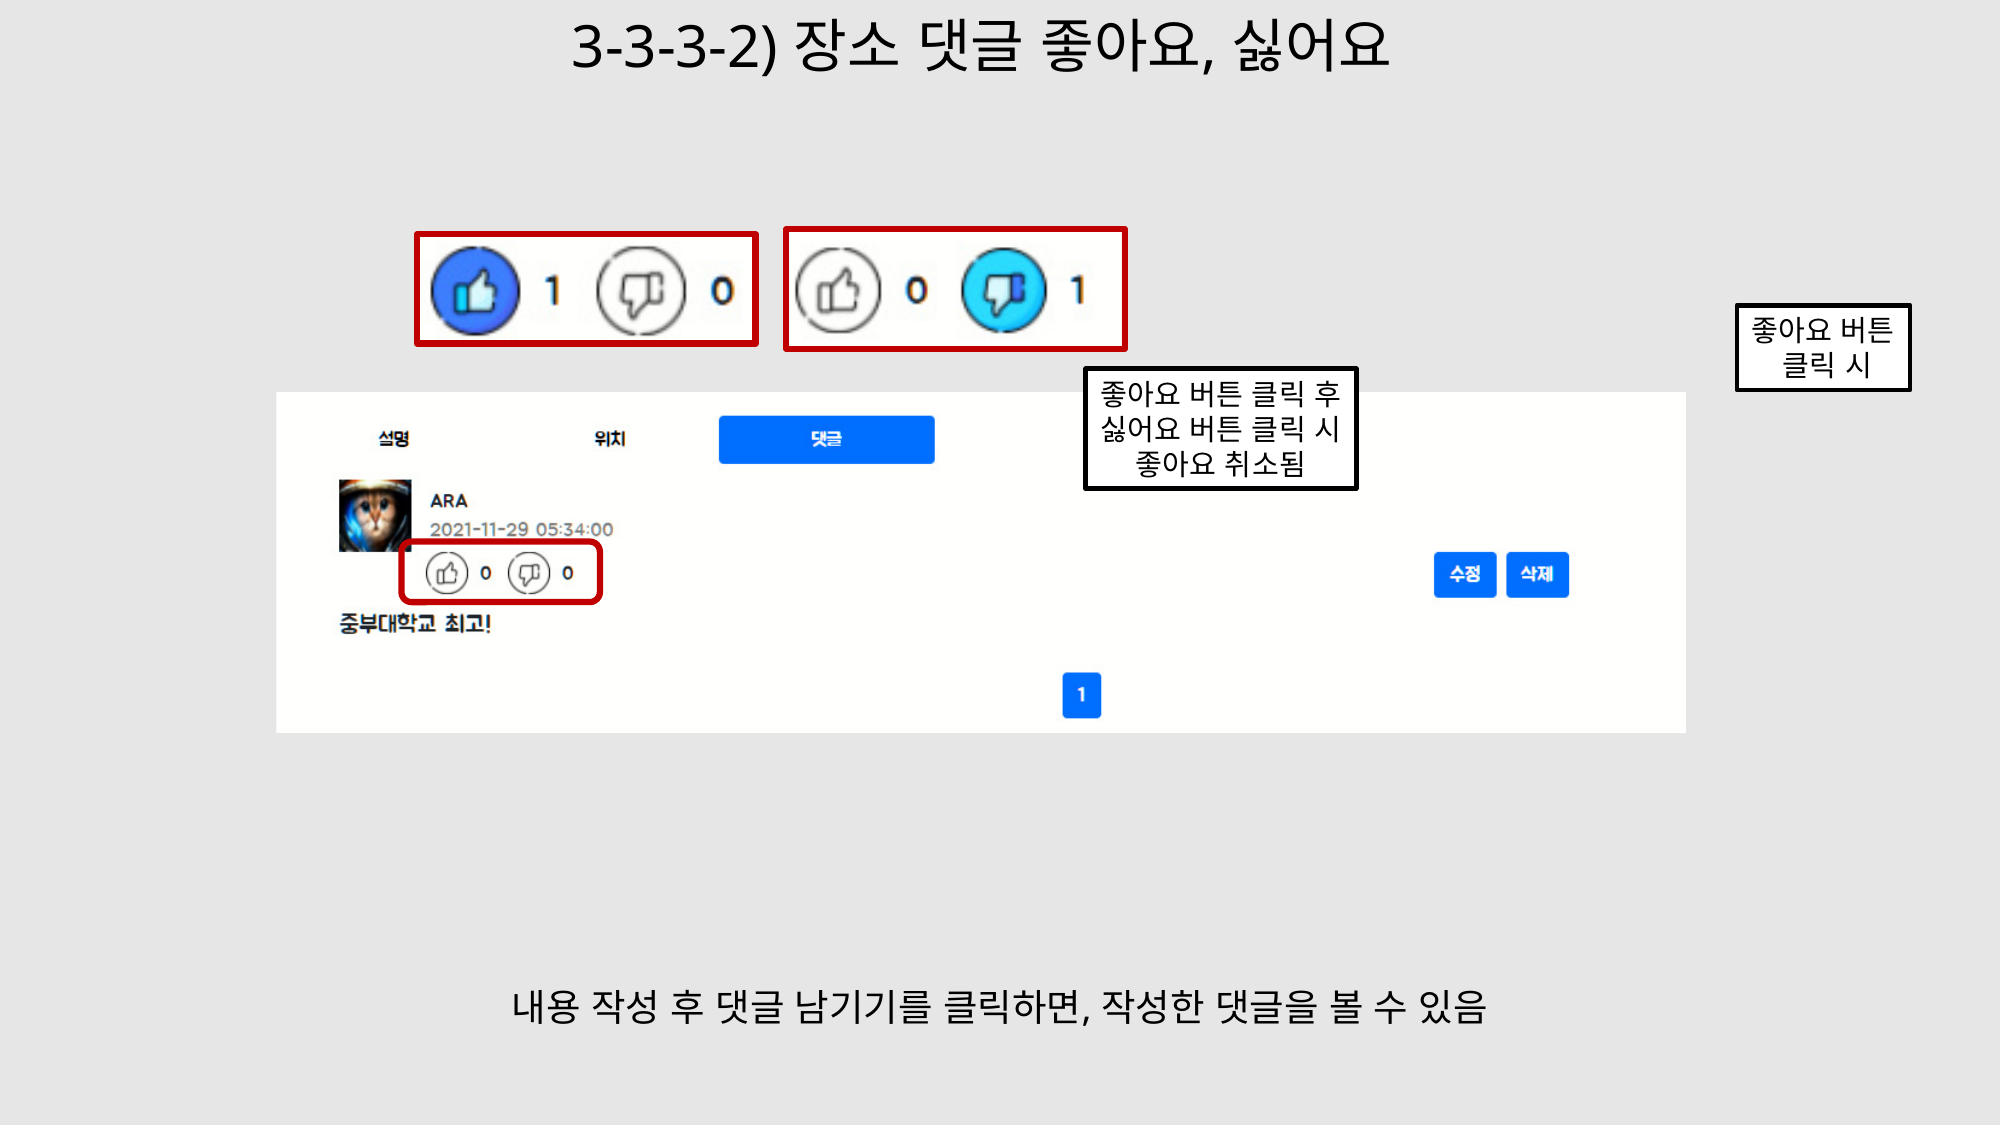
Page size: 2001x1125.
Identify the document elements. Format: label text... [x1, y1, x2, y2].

text_box 좋아요 버튼 클릭 후 싫어요 버튼 클릭 시 좋아요 취소됨 [1085, 368, 1357, 489]
picture [789, 232, 1122, 346]
text_box 좋아요 버튼 클릭 시 [1736, 305, 1910, 390]
text_box 3-3-3-2) 장소 댓글 좋아요, 싫어요 [482, 2, 1482, 87]
text_box 내용 작성 후 댓글 남기기를 클릭하면, 작성한 댓글을 볼 수 있음 [496, 976, 1504, 1037]
picture [276, 392, 1686, 733]
picture [420, 237, 753, 341]
